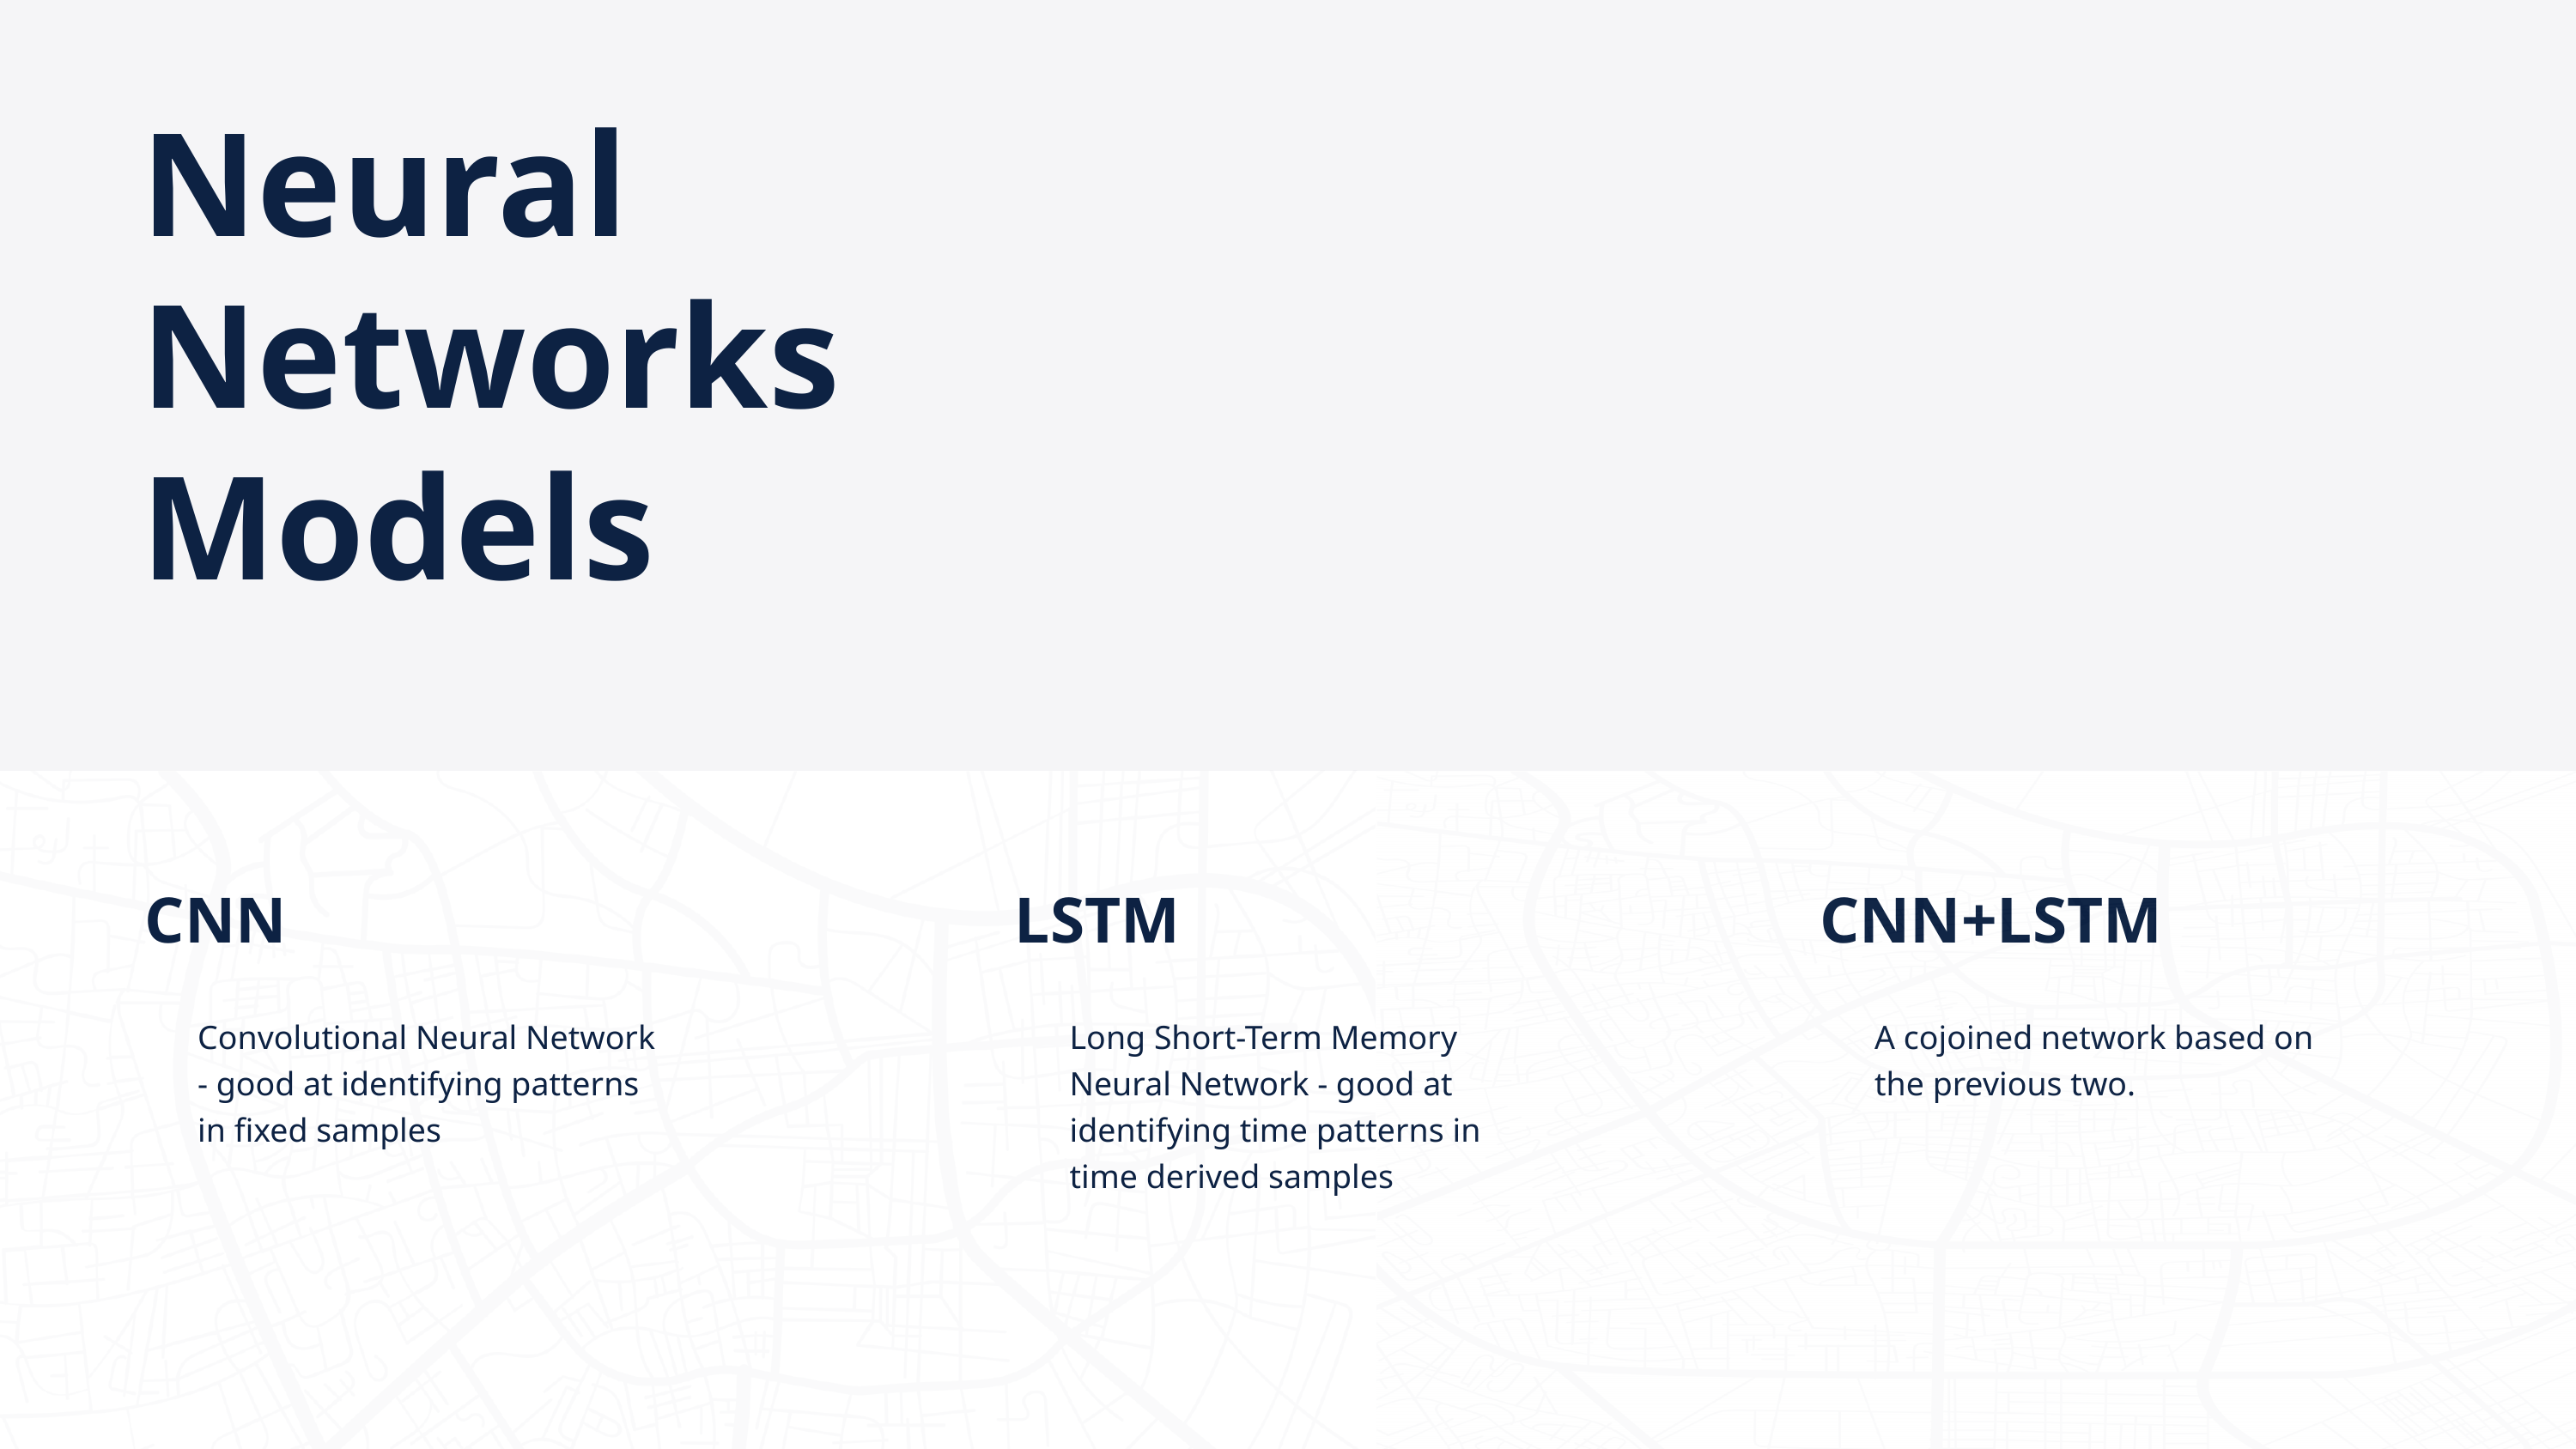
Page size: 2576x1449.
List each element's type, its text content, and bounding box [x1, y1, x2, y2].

text_box Long Short-Term Memory Neural Network - good at identifying time patterns in time derived samples [1014, 1009, 1376, 1195]
text_box Convolutional Neural Network - good at identifying patterns in fixed samples [143, 1009, 672, 1213]
text_box LSTM [1014, 858, 1371, 956]
text_box [0, 770, 2576, 1449]
text_box Neural Networks Models [141, 93, 1344, 609]
text_box CNN [144, 858, 566, 956]
